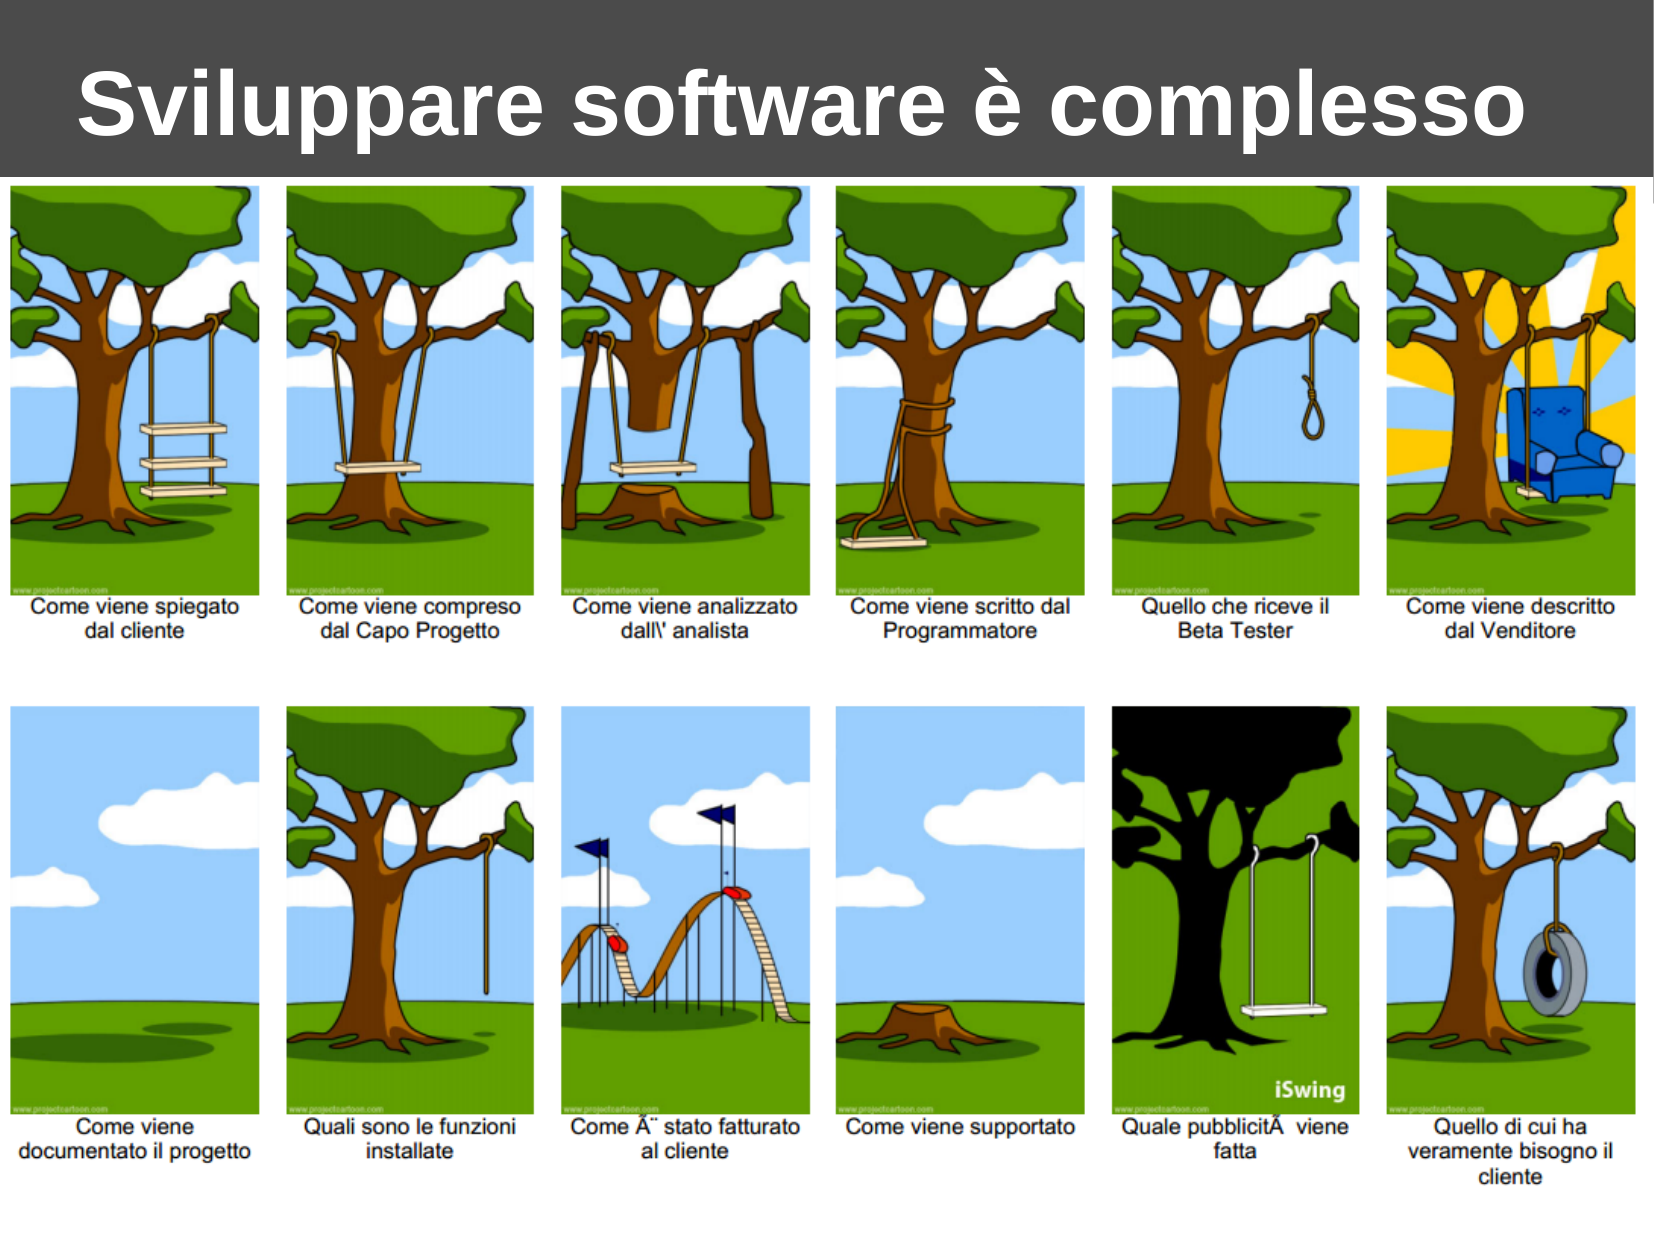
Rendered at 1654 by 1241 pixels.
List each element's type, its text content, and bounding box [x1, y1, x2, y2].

title Sviluppare software è complesso [76, 0, 1565, 177]
picture [0, 0, 1654, 1241]
